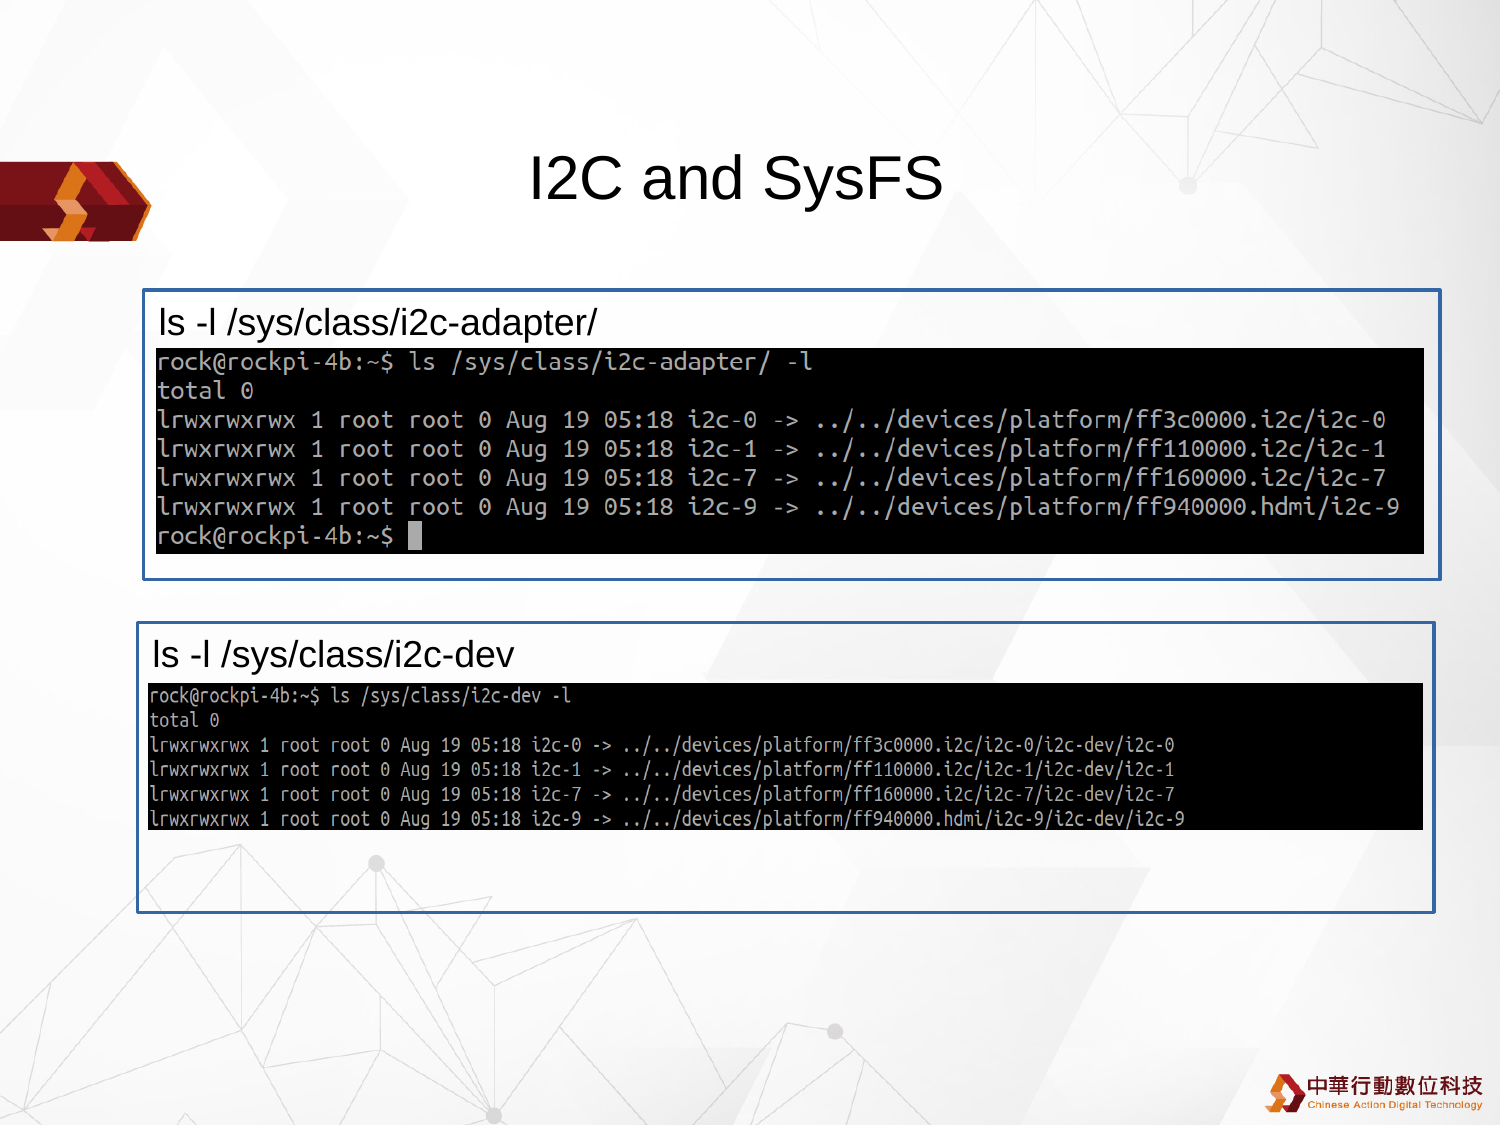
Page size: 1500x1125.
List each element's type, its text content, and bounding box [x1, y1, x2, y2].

picture [0, 0, 1500, 1125]
title I2C and SysFS [107, 101, 1367, 255]
text_box ls -l /sys/class/i2c-dev [139, 624, 893, 683]
text_box ls -l /sys/class/i2c-adapter/ [145, 292, 862, 351]
